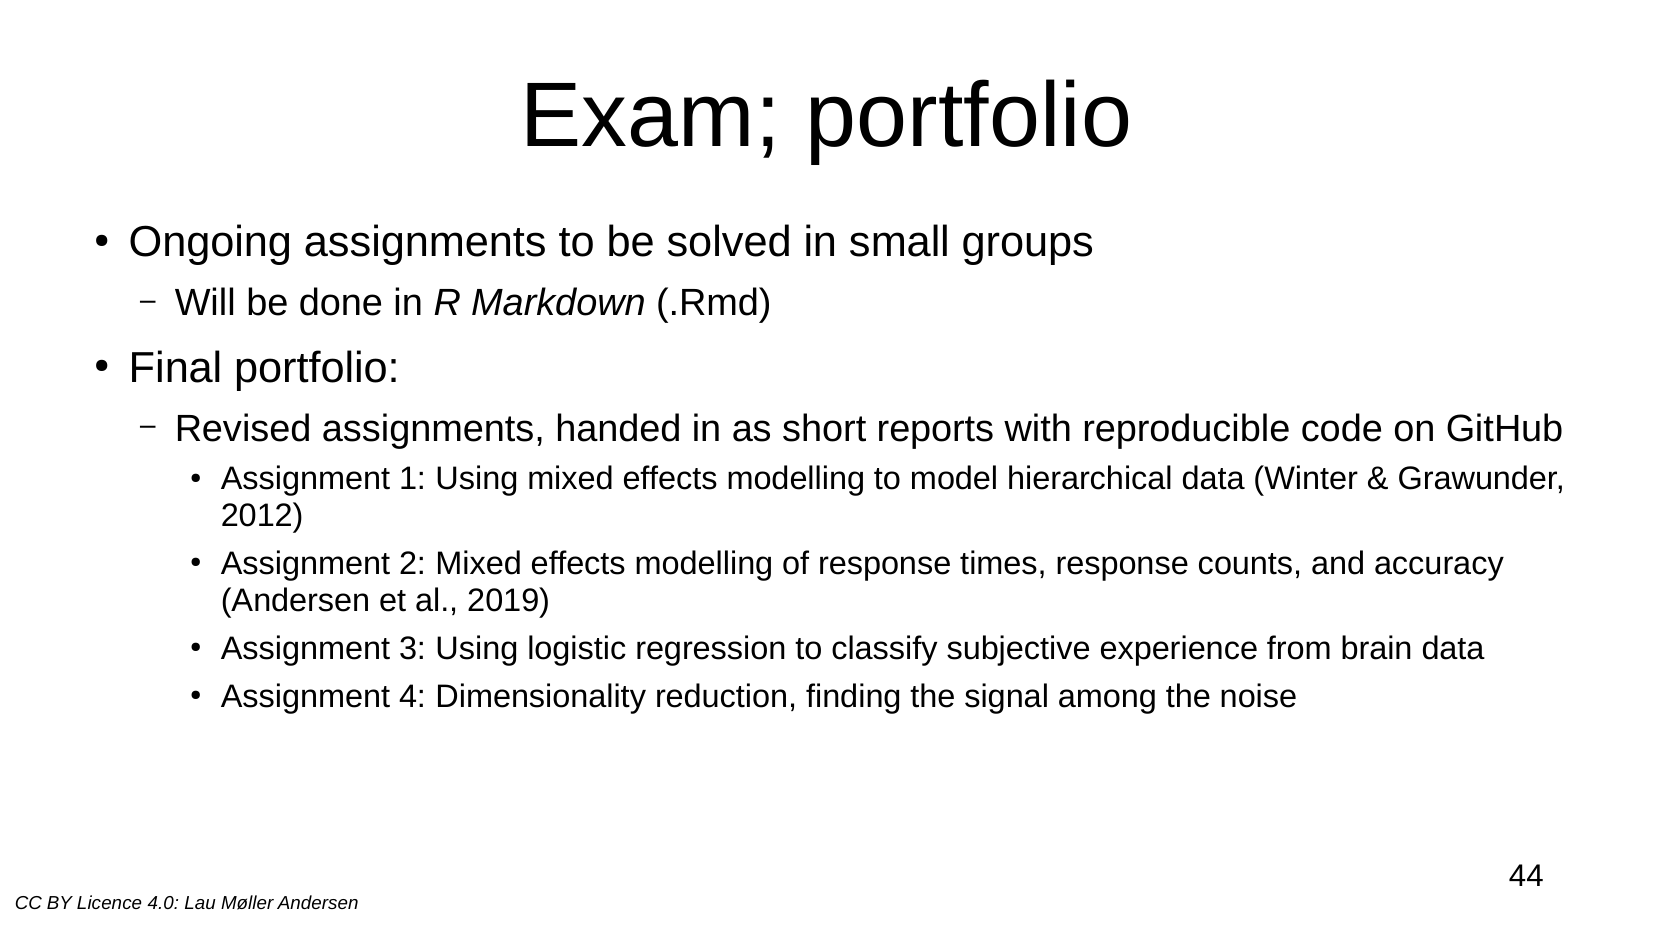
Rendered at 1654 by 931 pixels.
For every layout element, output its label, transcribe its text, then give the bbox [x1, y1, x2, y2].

text_box CC BY Licence 4.0: Lau Møller Andersen [0, 885, 387, 921]
title Exam; portfolio [82, 37, 1571, 193]
list Ongoing assignments to be solved in small groups Will be done in R Markdown (.Rmd) Final portfolio: Revised assignments, handed in as short reports with reproducible code on GitHub Assignment 1: Using mixed effects modelling to model hierarchical data (Winter & Grawunder, 2012) Assignment 2: Mixed effects modelling of response times, response counts, and accuracy (Andersen et al., 2019) Assignment 3: Using logistic regression to classify subjective experience from brain data Assignment 4: Dimensionality reduction, finding the signal among the noise [82, 217, 1571, 758]
text_box <nummer> [1494, 850, 1654, 921]
